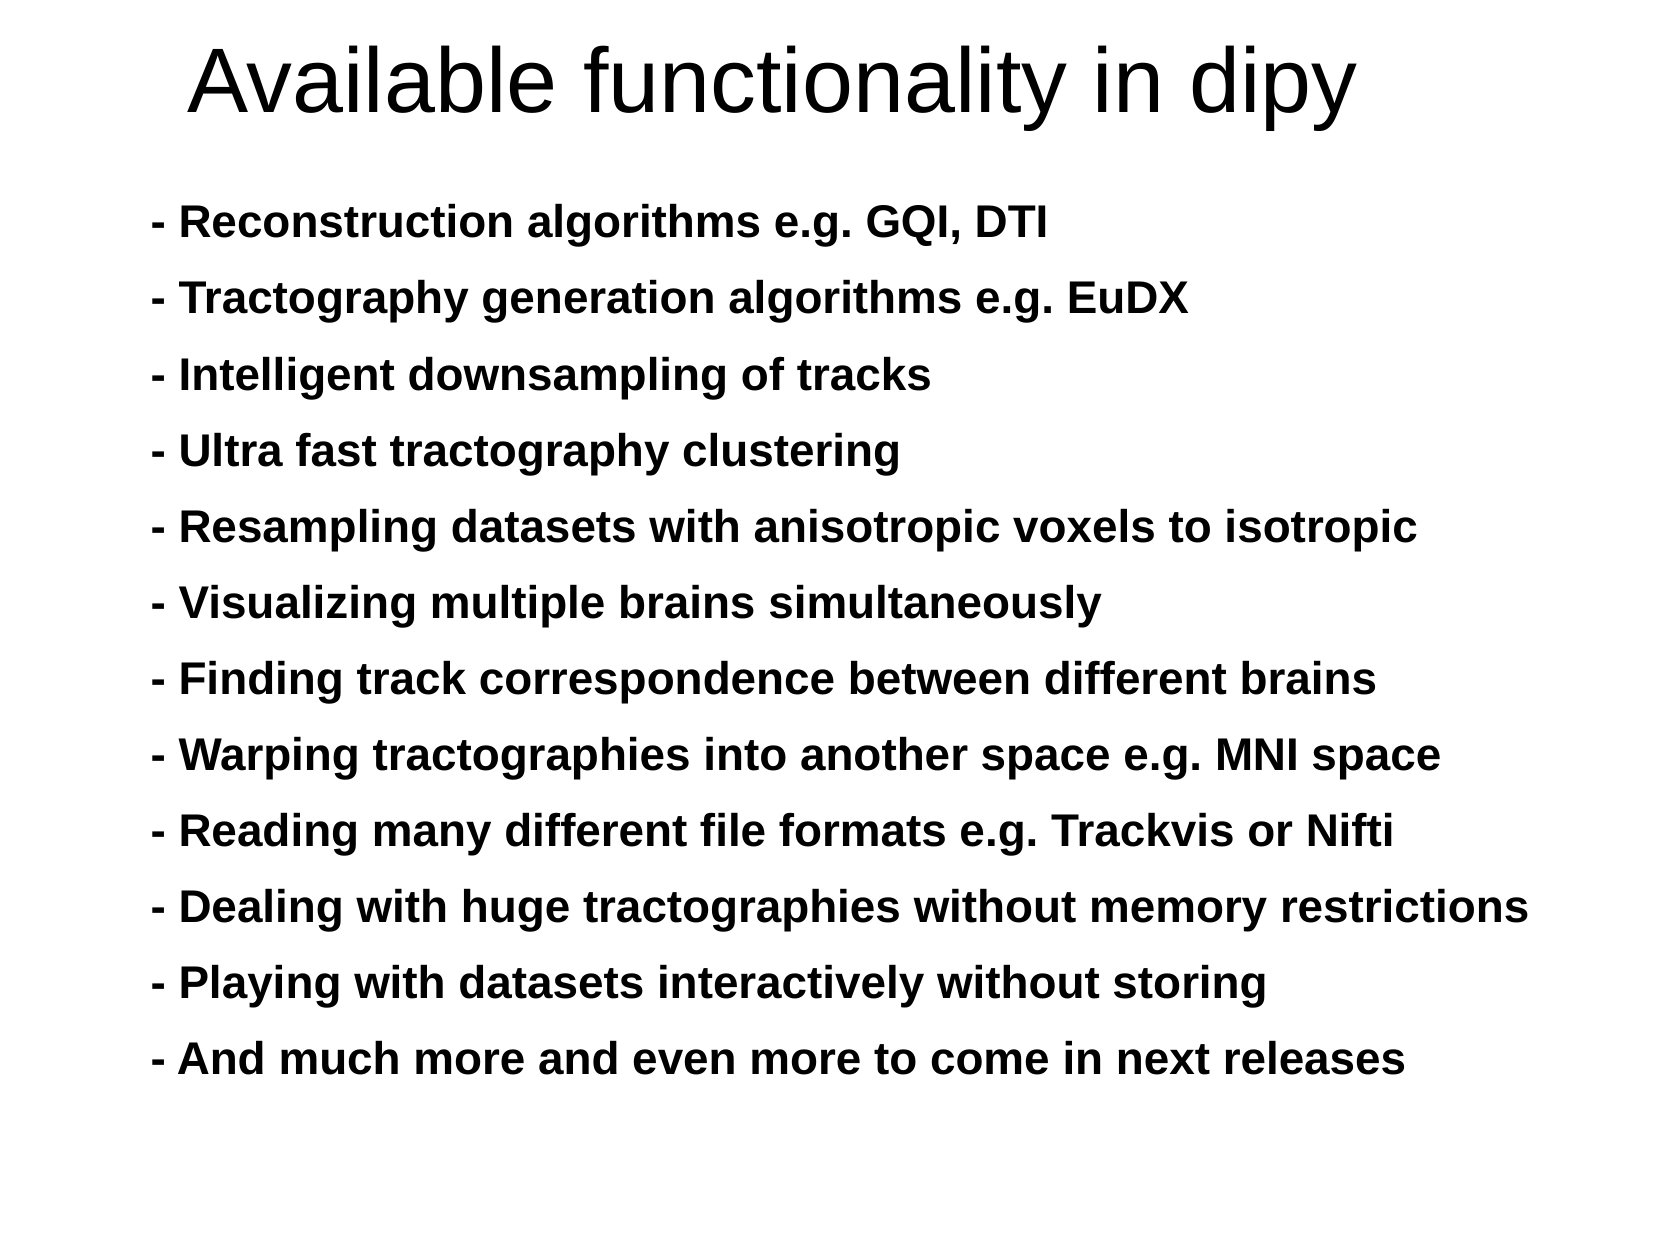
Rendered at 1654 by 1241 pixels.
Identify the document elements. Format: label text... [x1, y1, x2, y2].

title Available functionality in dipy [29, 0, 1518, 178]
text_box - Reconstruction algorithms e.g. GQI, DTI - Tractography generation algorithms e.g. EuDX - Intelligent downsampling of tracks - Ultra fast tractography clustering - Resampling datasets with anisotropic voxels to isotropic - Visualizing multiple brains simultaneously - Finding track correspondence between different brains - Warping tractographies into another space e.g. MNI space - Reading many different file formats e.g. Trackvis or Nifti - Dealing with huge tractographies without memory restrictions - Playing with datasets interactively without storing - And much more and even more to come in next releases [135, 188, 1631, 1168]
